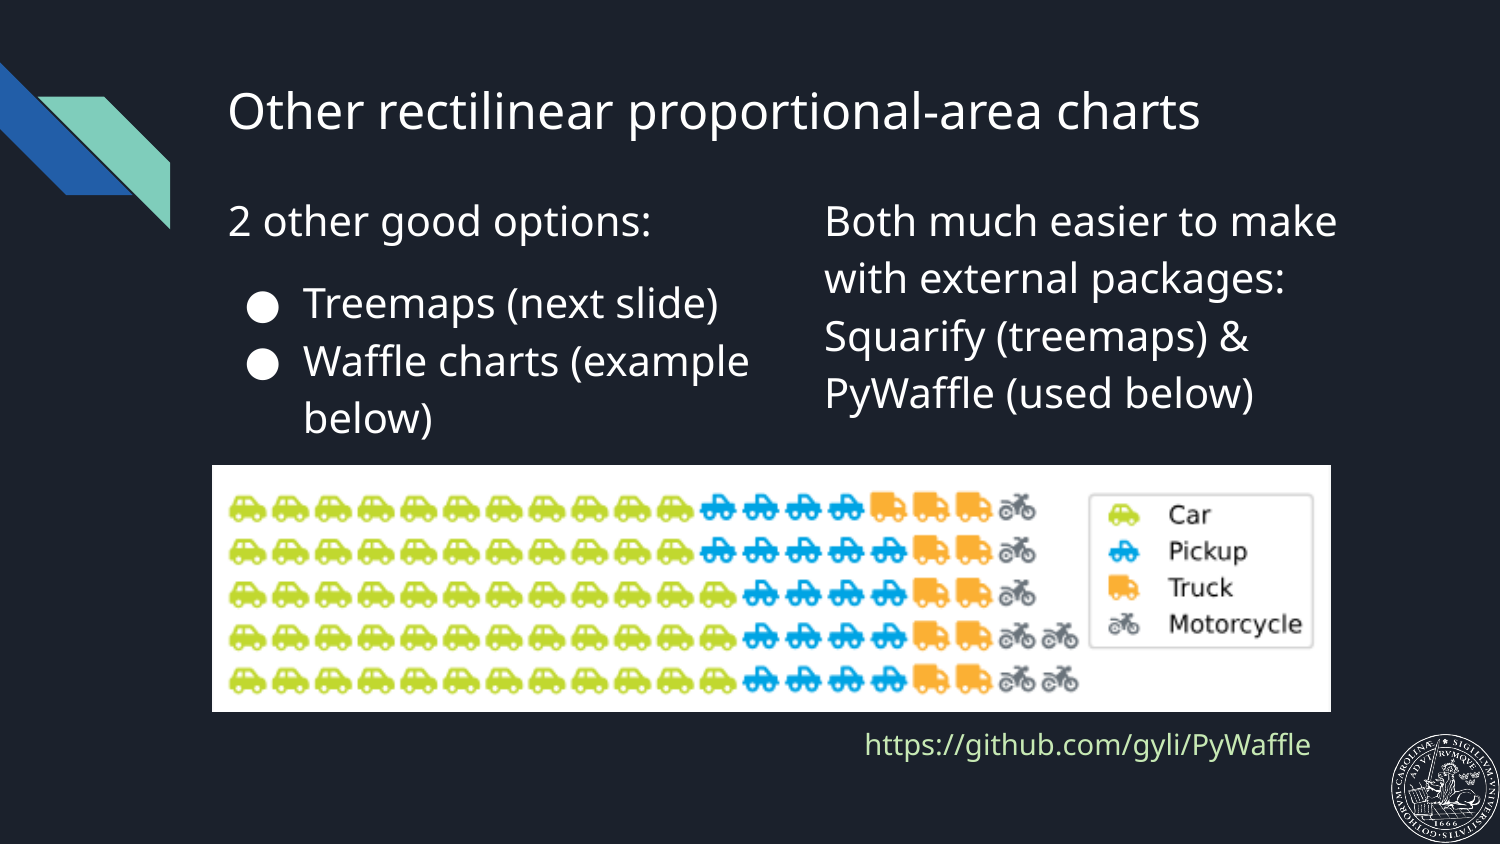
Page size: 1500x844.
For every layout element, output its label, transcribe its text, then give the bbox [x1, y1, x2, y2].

title Other rectilinear proportional-area charts [212, 64, 1368, 215]
list 2 other good options: Treemaps (next slide) Waffle charts (example below) [212, 171, 772, 465]
list Both much easier to make with external packages: Squarify (treemaps) & PyWaffle (used below) [809, 171, 1368, 466]
text_box https://github.com/gyli/PyWaffle [809, 711, 1327, 781]
picture [212, 465, 1331, 712]
picture [1382, 724, 1500, 844]
